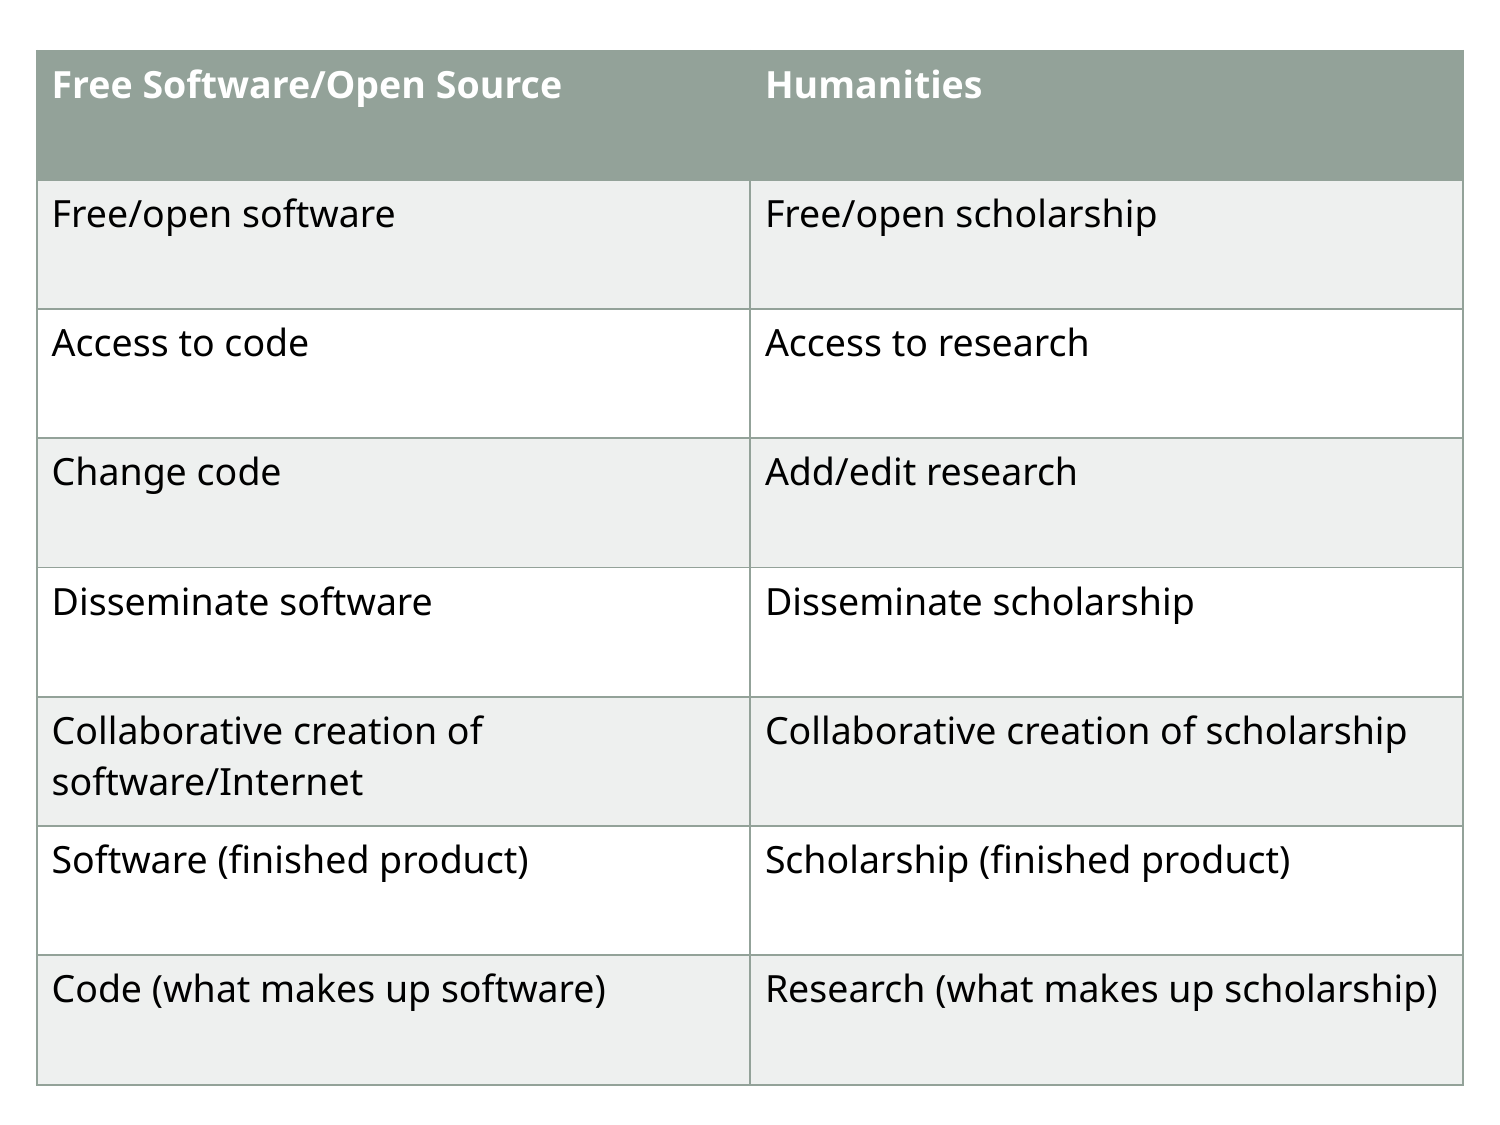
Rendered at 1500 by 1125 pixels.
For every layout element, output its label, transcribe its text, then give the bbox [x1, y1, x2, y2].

table_header Humanities [751, 52, 1462, 179]
table_cell Free/open software [38, 181, 749, 308]
table_cell Free/open scholarship [751, 181, 1462, 308]
table_header Free Software/Open Source [38, 52, 749, 179]
table_cell Code (what makes up software) [38, 956, 749, 1084]
table_cell Disseminate software [38, 568, 749, 696]
table_cell Disseminate scholarship [751, 568, 1462, 696]
table_cell Access to research [751, 310, 1462, 437]
table_cell Change code [38, 439, 749, 567]
table_cell Research (what makes up scholarship) [751, 956, 1462, 1084]
table_cell Scholarship (finished product) [751, 827, 1462, 954]
table_cell Collaborative creation of software/Internet [38, 698, 749, 825]
table_cell Software (finished product) [38, 827, 749, 954]
table_cell Add/edit research [751, 439, 1462, 567]
table_cell Access to code [38, 310, 749, 437]
table_cell Collaborative creation of scholarship [751, 698, 1462, 825]
